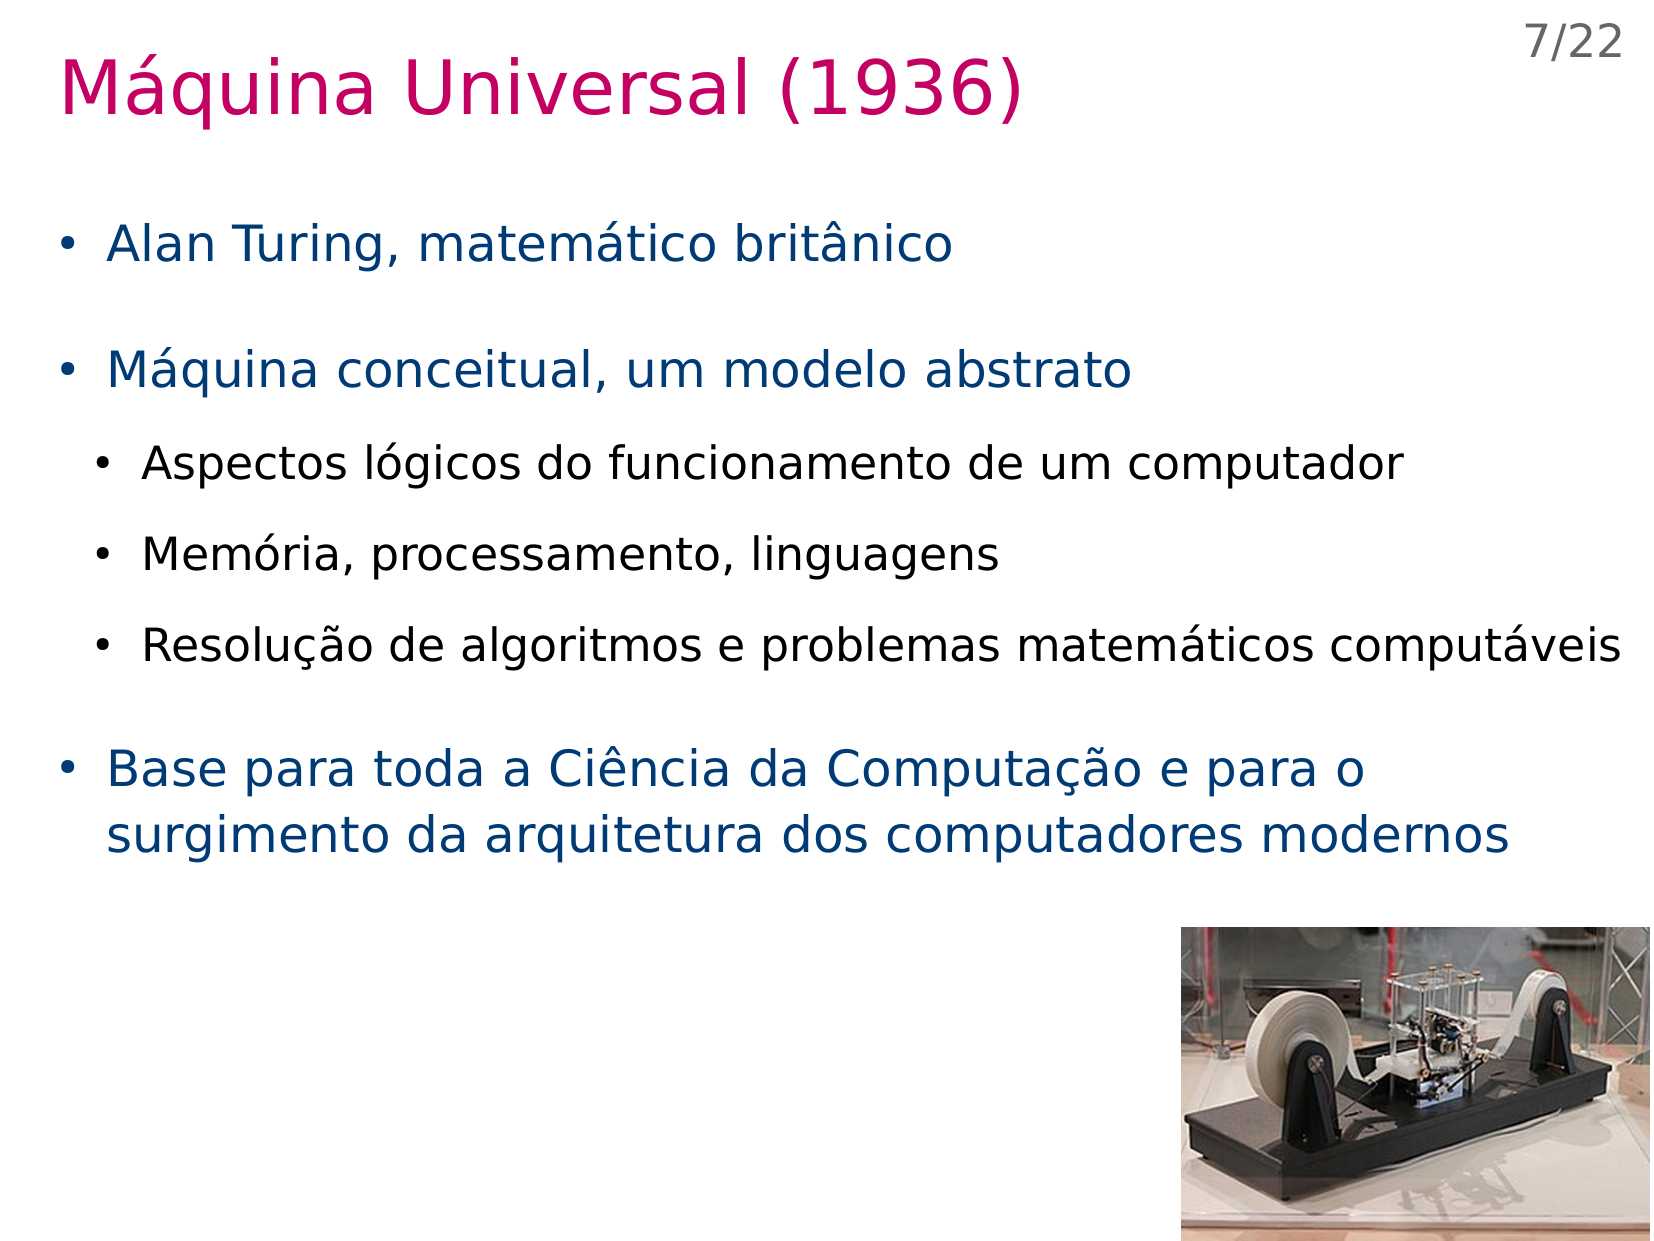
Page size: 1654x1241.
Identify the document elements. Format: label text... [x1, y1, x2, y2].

title Máquina Universal (1936) [59, 29, 1625, 148]
picture [1181, 927, 1650, 1241]
list Alan Turing, matemático britânico Máquina conceitual, um modelo abstrato Aspectos lógicos do funcionamento de um computador Memória, processamento, linguagens Resolução de algoritmos e problemas matemáticos computáveis Base para toda a Ciência da Computação e para o surgimento da arquitetura dos computadores modernos [59, 206, 1625, 1211]
